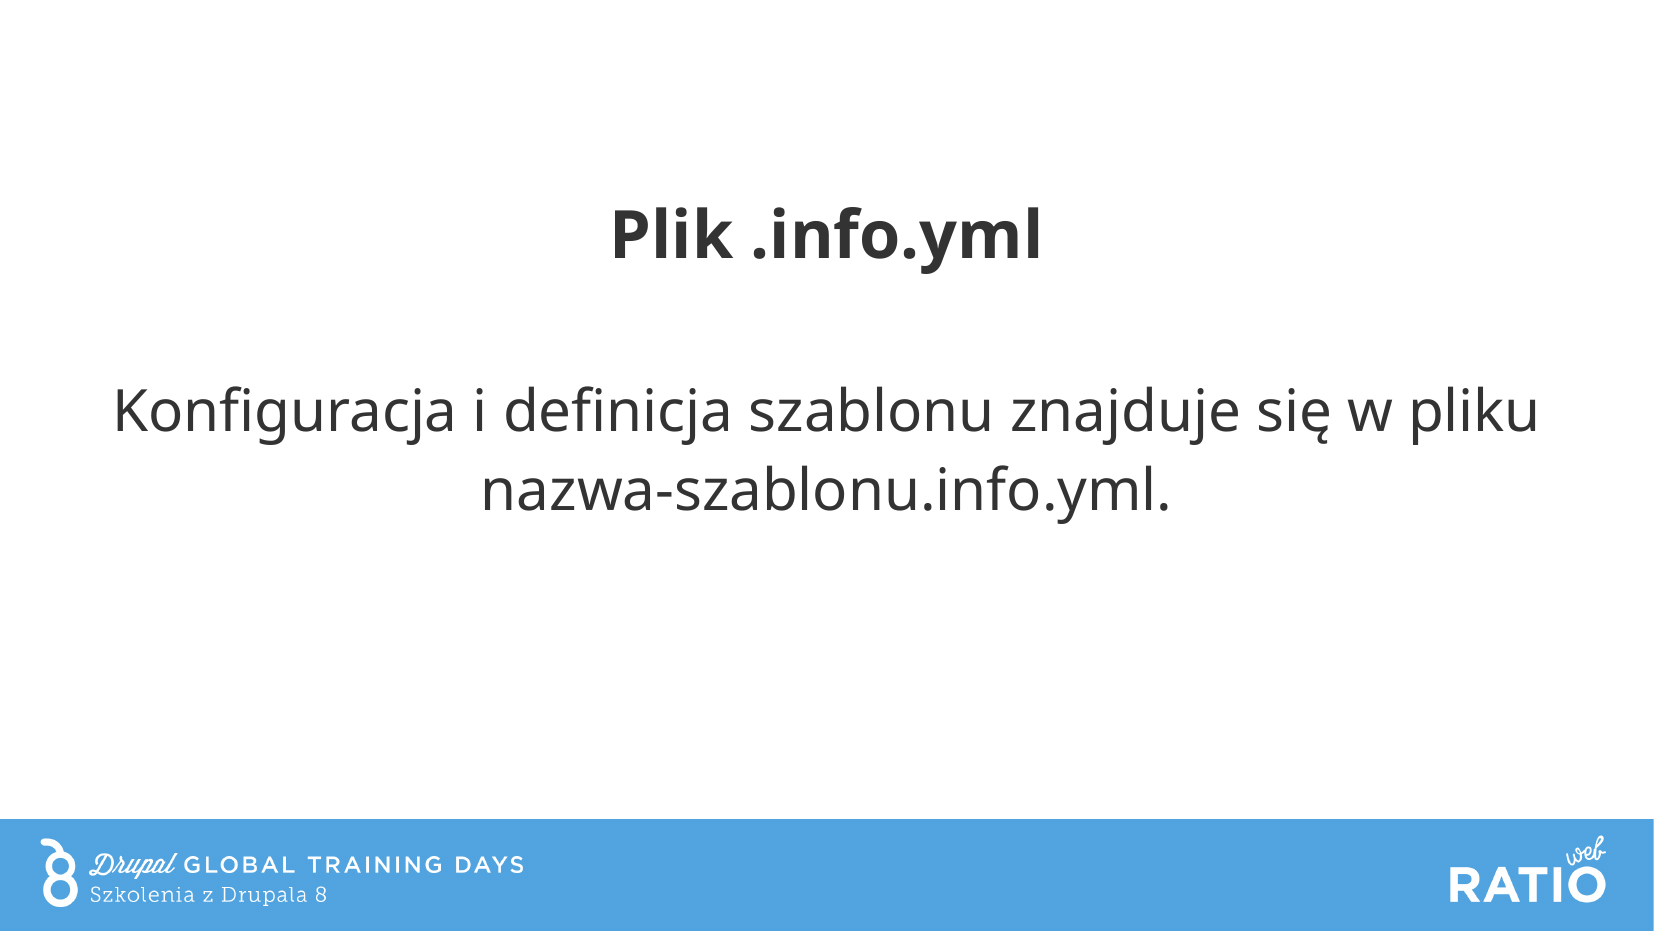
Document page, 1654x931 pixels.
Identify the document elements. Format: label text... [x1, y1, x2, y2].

subtitle Plik .info.yml Konfiguracja i definicja szablonu znajduje się w pliku nazwa-szablonu.info.yml. [82, 37, 1571, 758]
picture [0, 0, 1654, 931]
